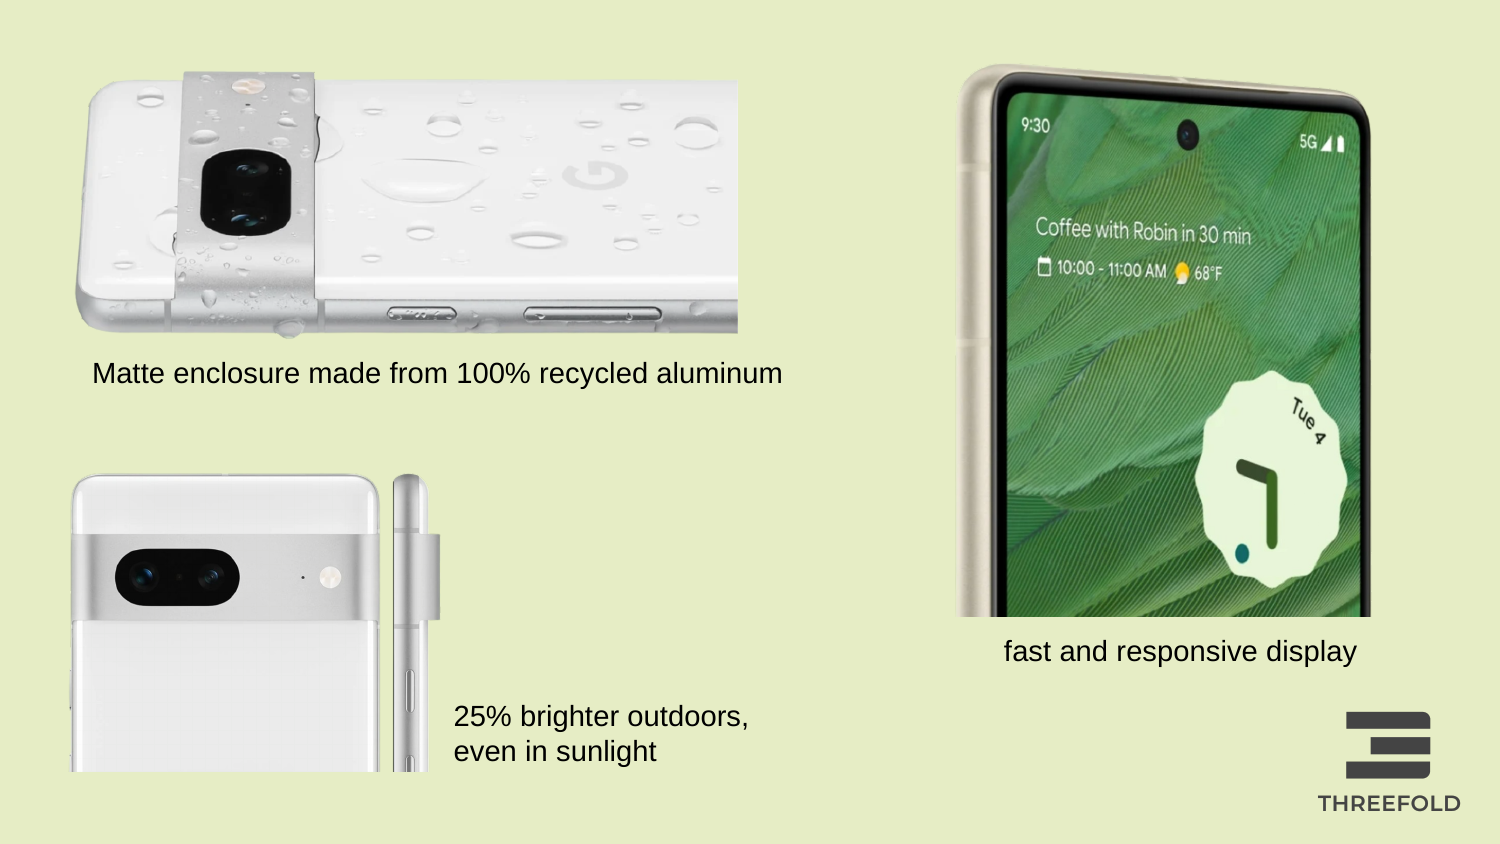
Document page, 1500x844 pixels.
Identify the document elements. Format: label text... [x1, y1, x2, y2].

text_box fast and responsive display [988, 616, 1482, 682]
picture [66, 468, 447, 772]
text_box 25% brighter outdoors, even in sunlight [438, 682, 931, 783]
picture [1316, 708, 1462, 815]
picture [930, 49, 1385, 617]
picture [61, 60, 738, 341]
text_box Matte enclosure made from 100% recycled aluminum [77, 339, 863, 405]
